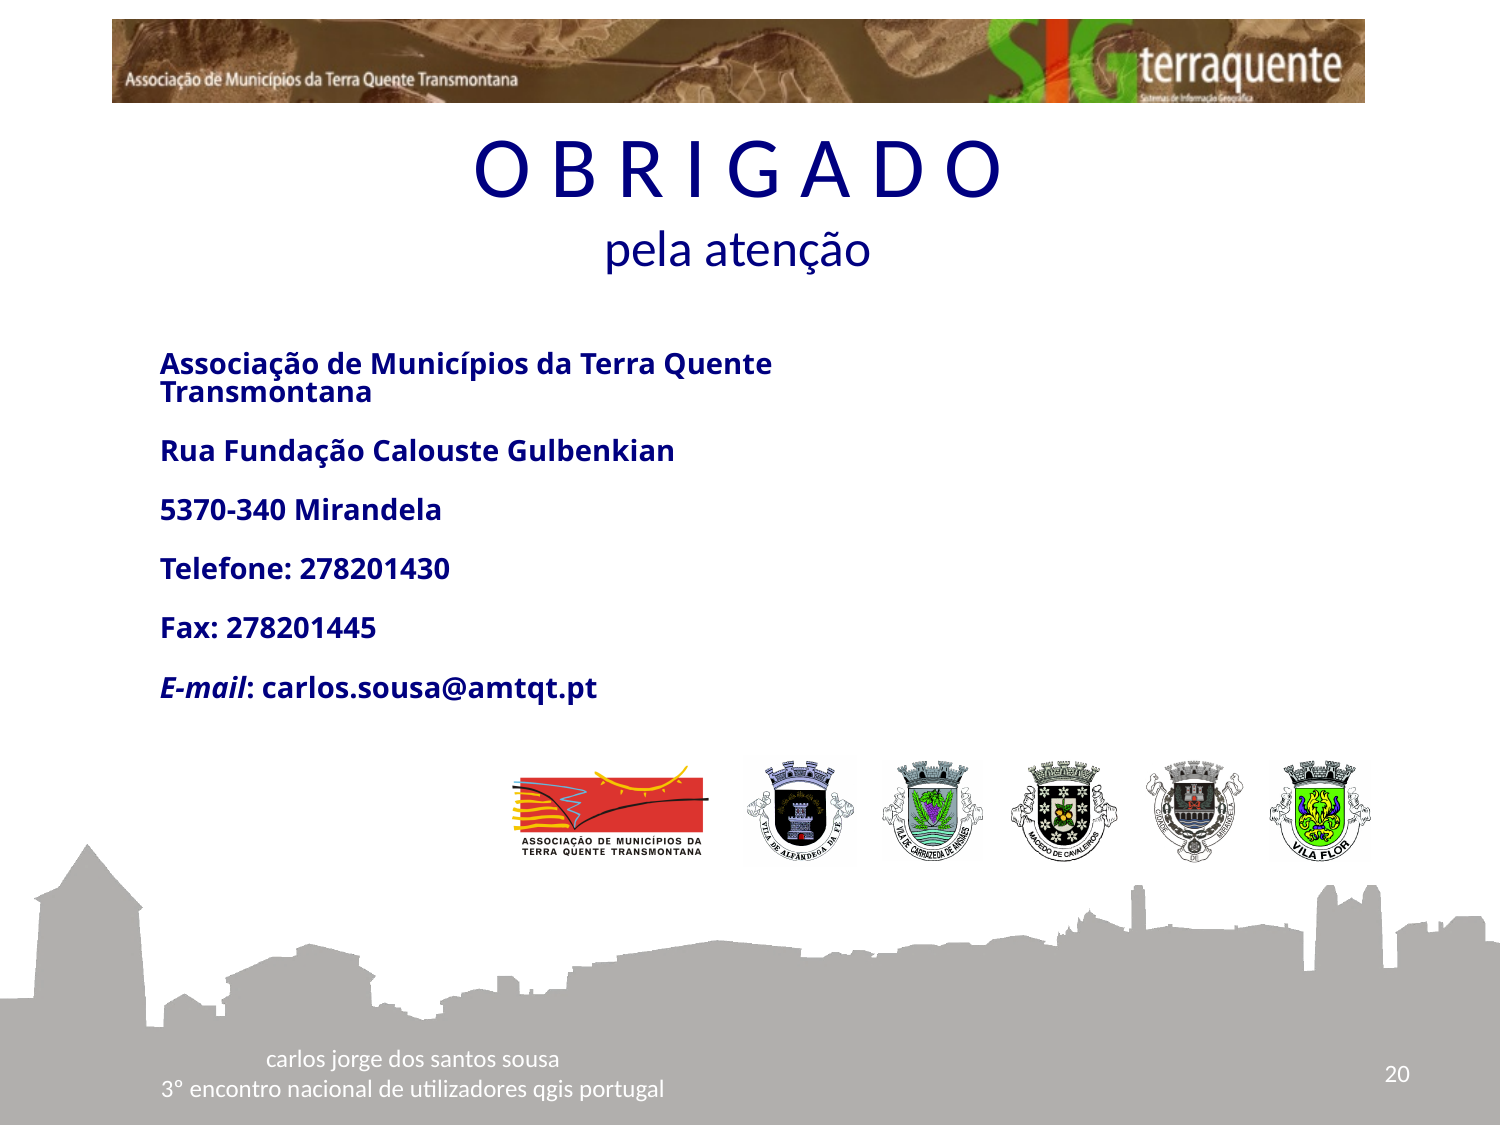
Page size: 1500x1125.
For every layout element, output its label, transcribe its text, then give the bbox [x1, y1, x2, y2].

text_box carlos jorge dos santos sousa 3º encontro nacional de utilizadores qgis portugal [106, 1042, 721, 1103]
text_box <número> [1074, 1042, 1425, 1103]
picture [112, 19, 1365, 103]
text_box Associação de Municípios da Terra Quente Transmontana Rua Fundação Calouste Gulbenkian 5370-340 Mirandela Telefone: 278201430 Fax: 278201445 E-mail: carlos.sousa@amtqt.pt [88, 345, 991, 721]
picture [0, 737, 1500, 1125]
title O B R I G A D O pela atenção [63, 102, 1414, 286]
